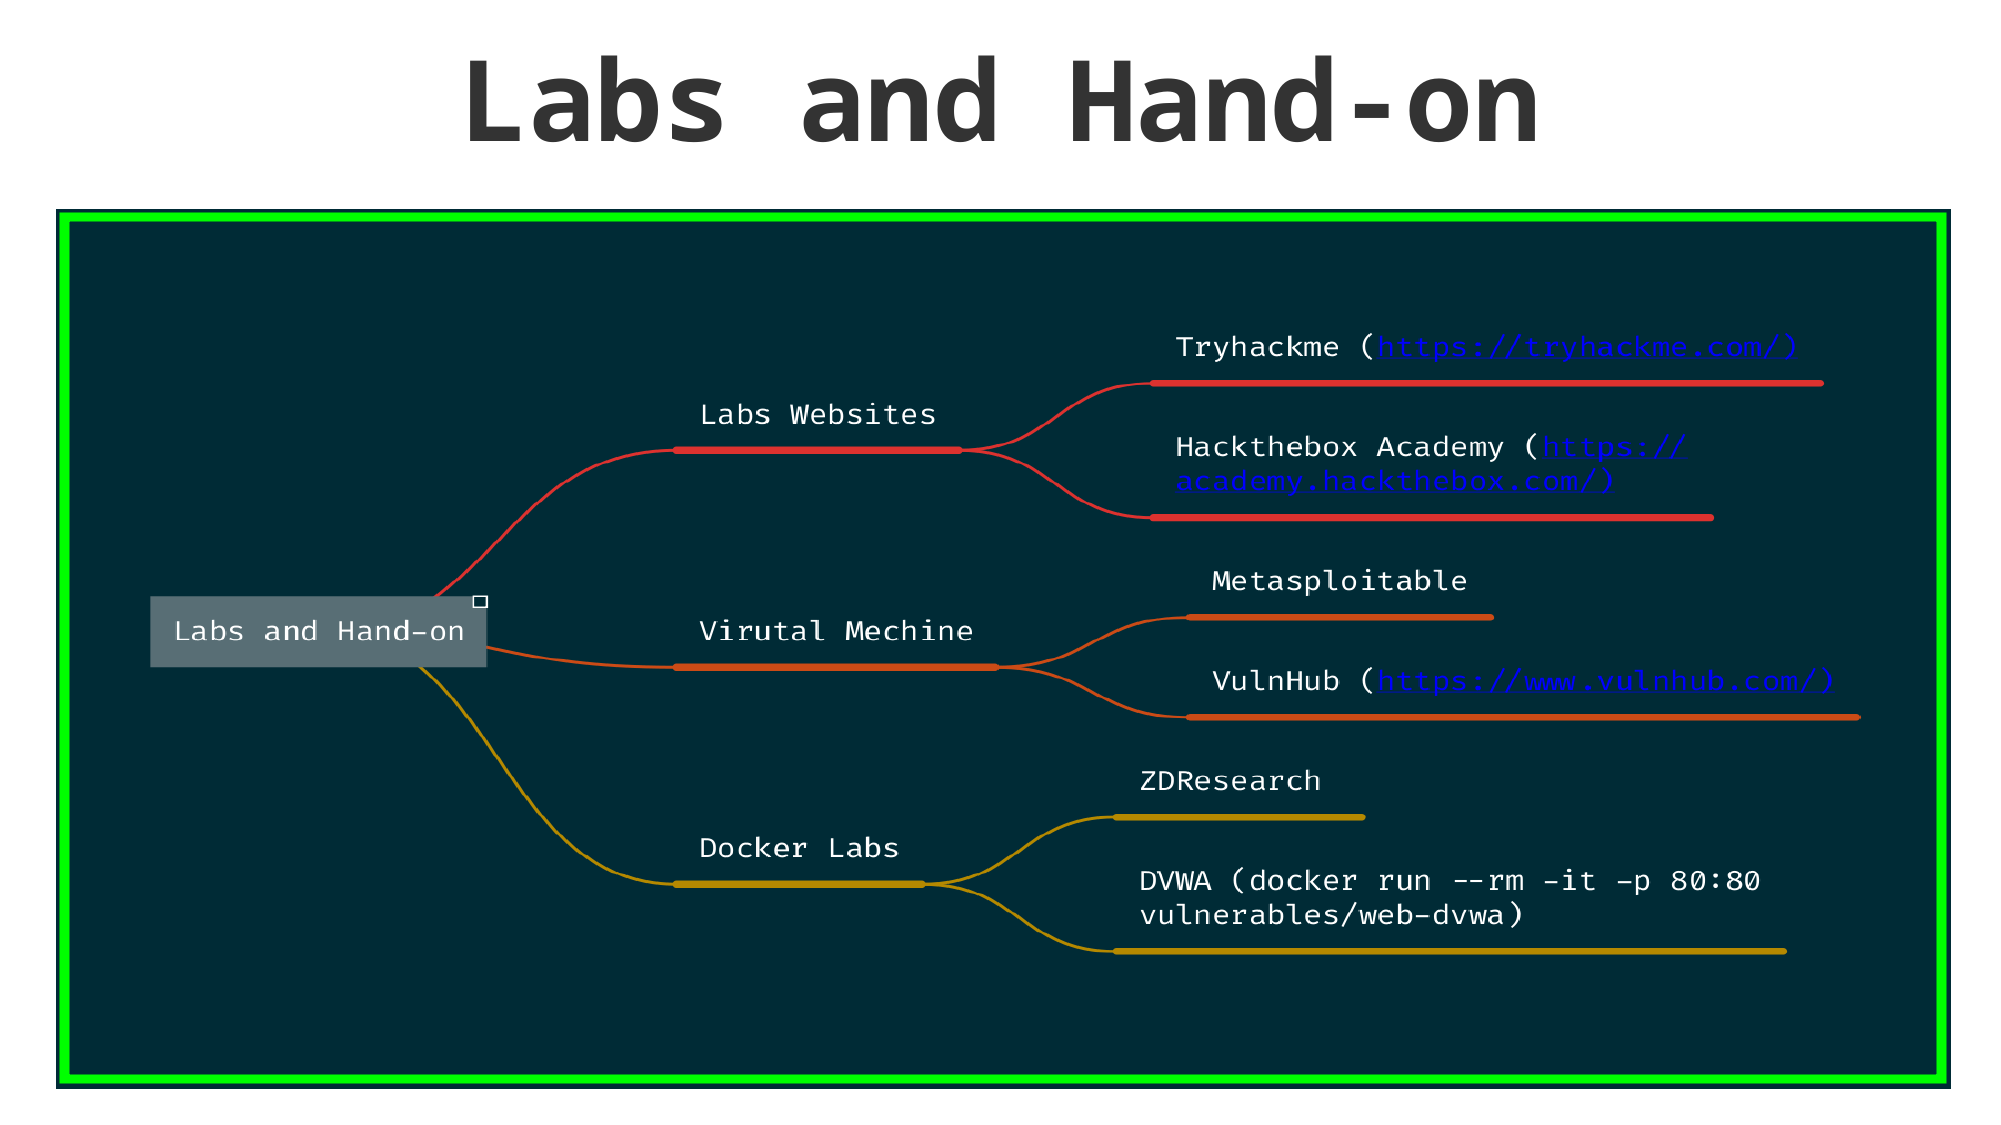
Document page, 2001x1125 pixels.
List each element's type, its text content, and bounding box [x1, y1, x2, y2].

picture [60, 213, 1946, 1083]
list Labs and Hand-on [51, 45, 1951, 164]
